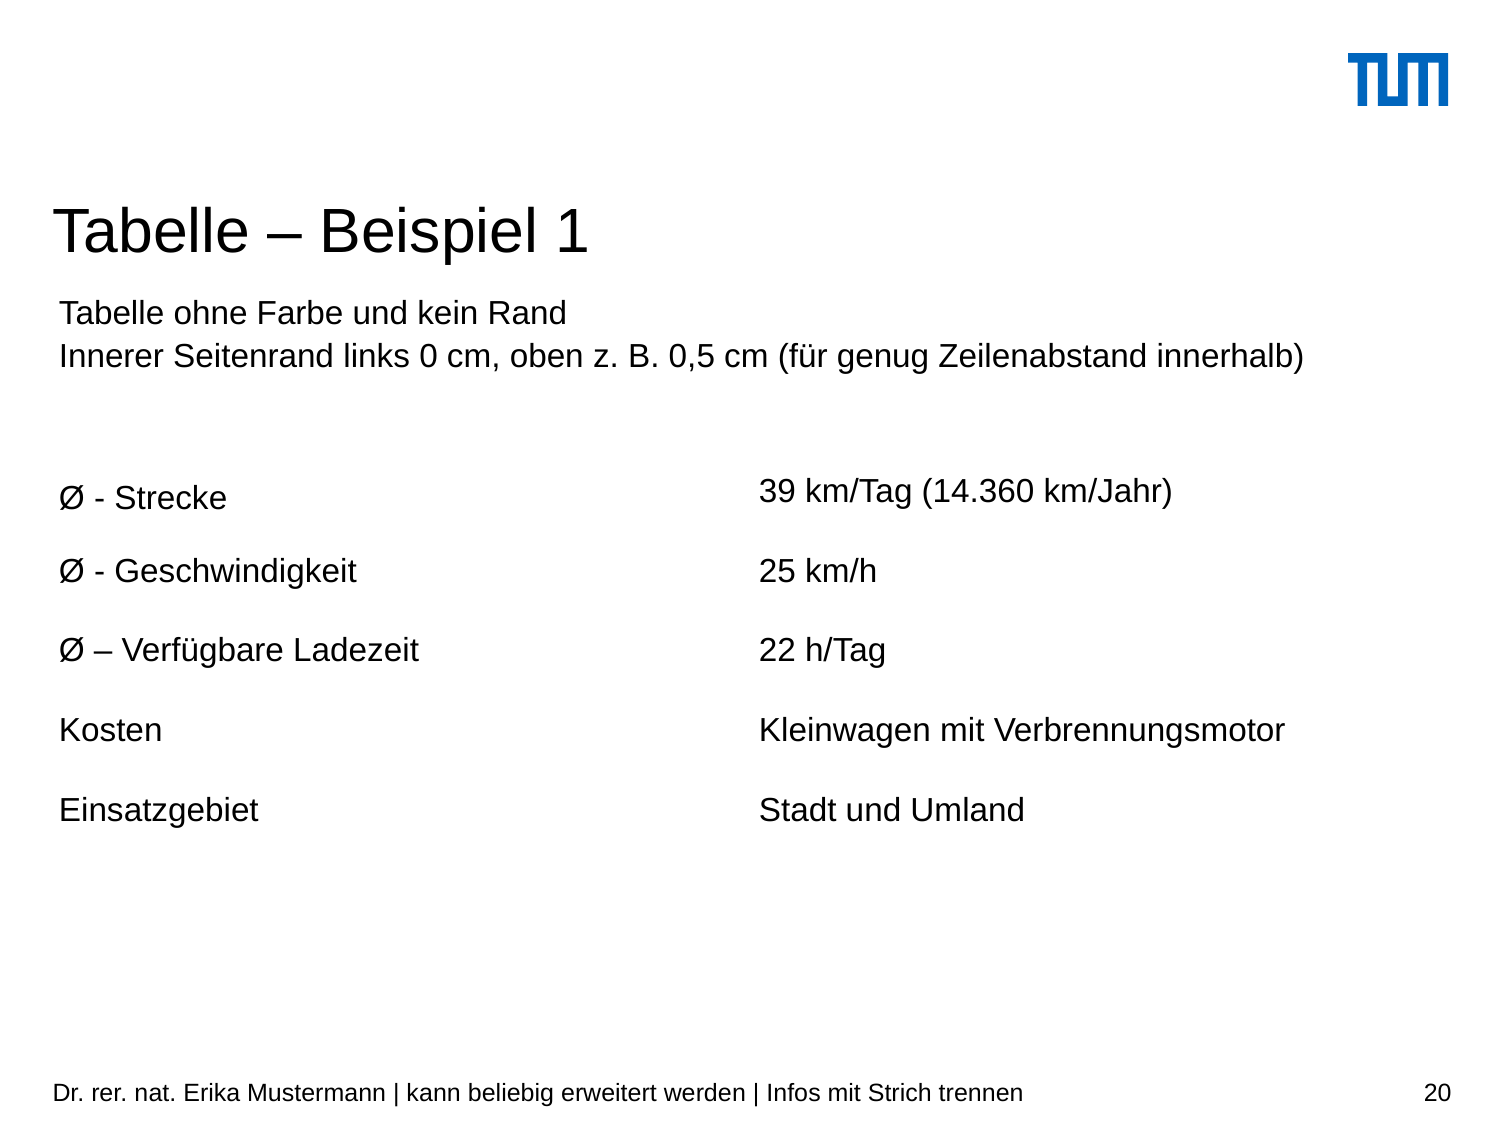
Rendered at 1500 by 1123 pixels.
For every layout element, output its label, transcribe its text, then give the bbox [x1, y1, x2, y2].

table_cell Einsatzgebiet [59, 756, 759, 836]
table_cell Kosten [59, 677, 759, 756]
title Tabelle – Beispiel 1 [52, 195, 1453, 266]
table_cell Ø – Verfügbare Ladezeit [59, 597, 759, 677]
table_header 39 km/Tag (14.360 km/Jahr) [759, 437, 1459, 517]
table_cell Ø - Geschwindigkeit [59, 517, 759, 597]
table_cell 25 km/h [759, 517, 1459, 597]
table_cell Stadt und Umland [759, 756, 1459, 836]
table_header Ø - Strecke [59, 437, 759, 517]
table_cell Kleinwagen mit Verbrennungsmotor [759, 677, 1459, 756]
list Tabelle ohne Farbe und kein Rand Innerer Seitenrand links 0 cm, oben z. B. 0,5 cm (für genug Zeilenabstand innerhalb) [59, 289, 1459, 414]
table_cell 22 h/Tag [759, 597, 1459, 677]
